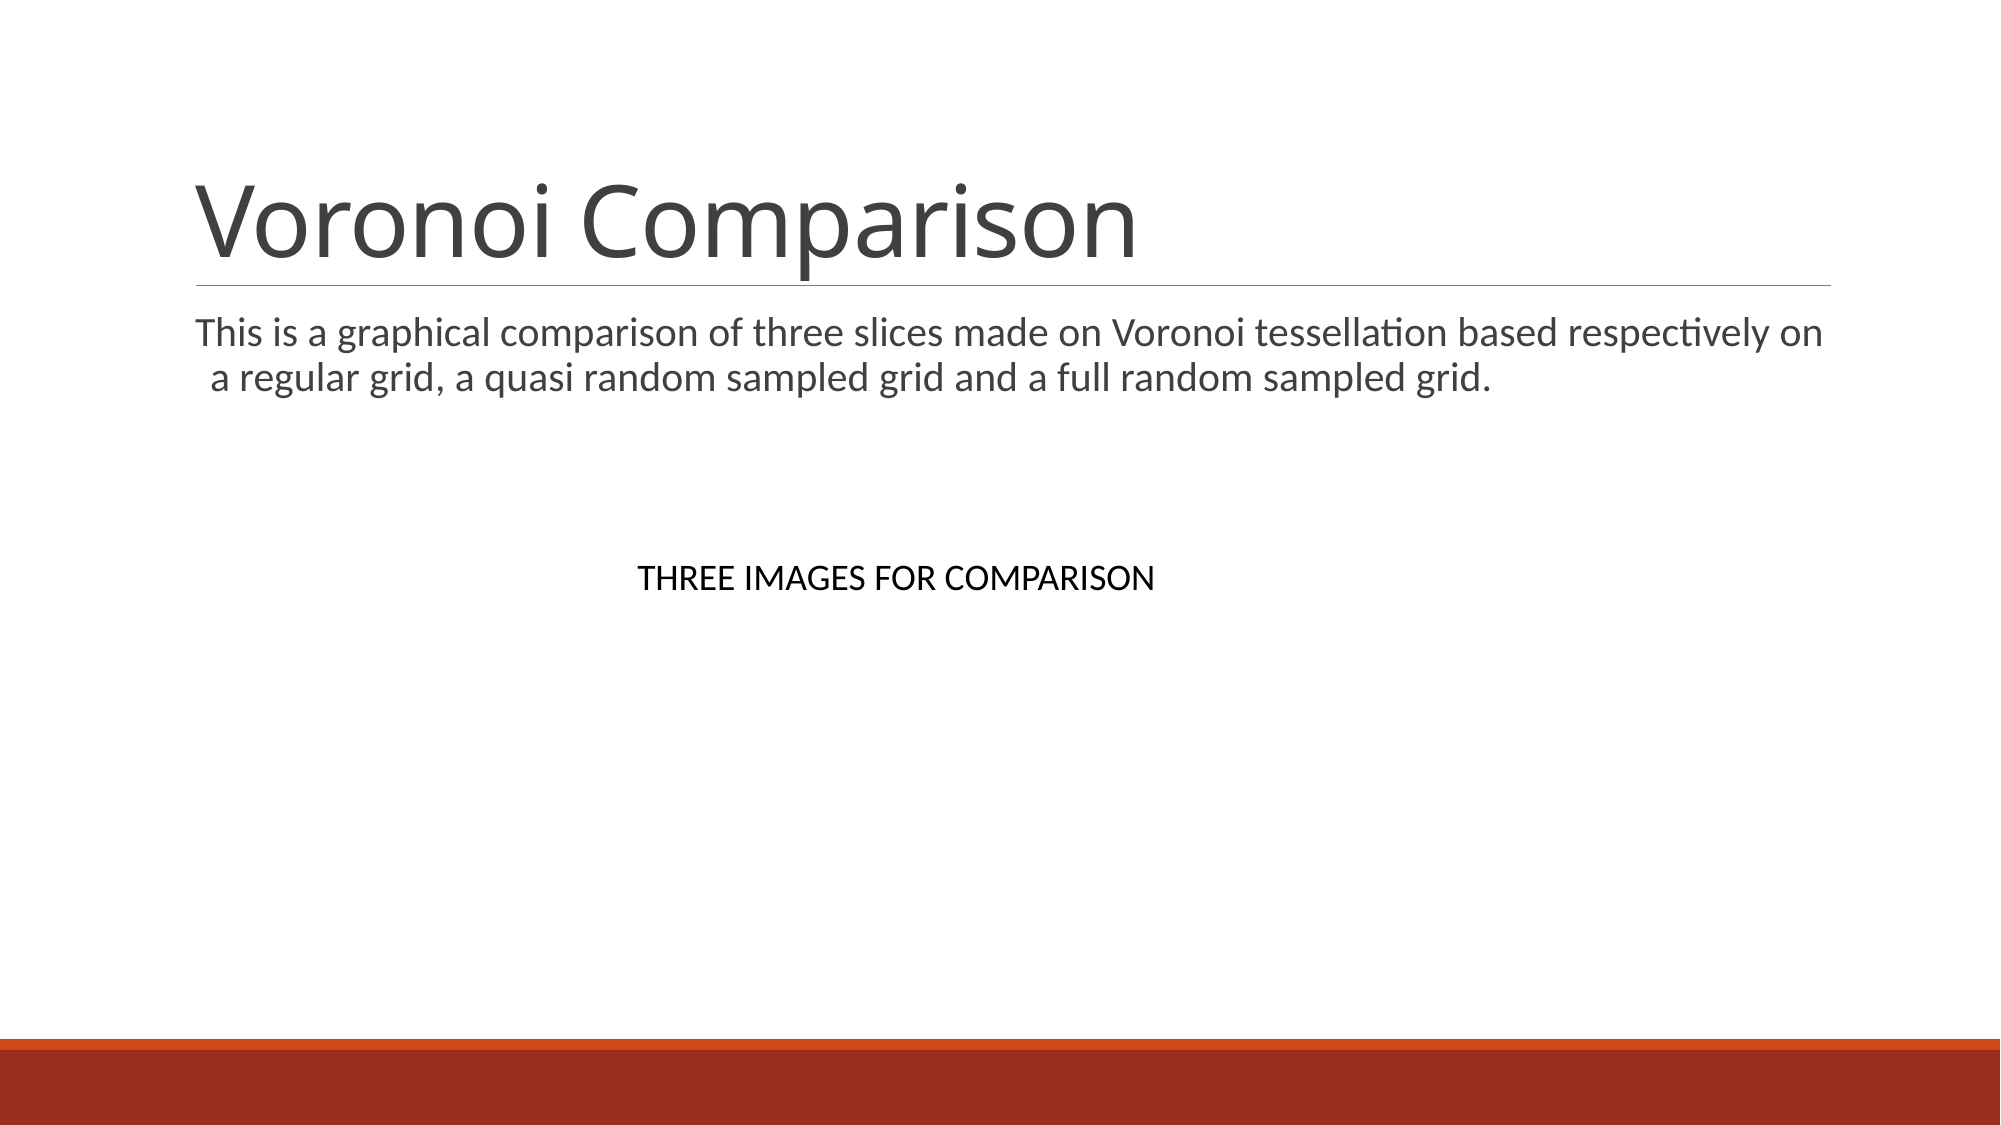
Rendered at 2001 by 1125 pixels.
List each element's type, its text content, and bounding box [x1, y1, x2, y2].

text_box THREE IMAGES FOR COMPARISON [622, 545, 1580, 607]
title Voronoi Comparison [180, 47, 1831, 286]
list This is a graphical comparison of three slices made on Voronoi tessellation based respectively on a regular grid, a quasi random sampled grid and a full random sampled grid. [180, 302, 1831, 412]
